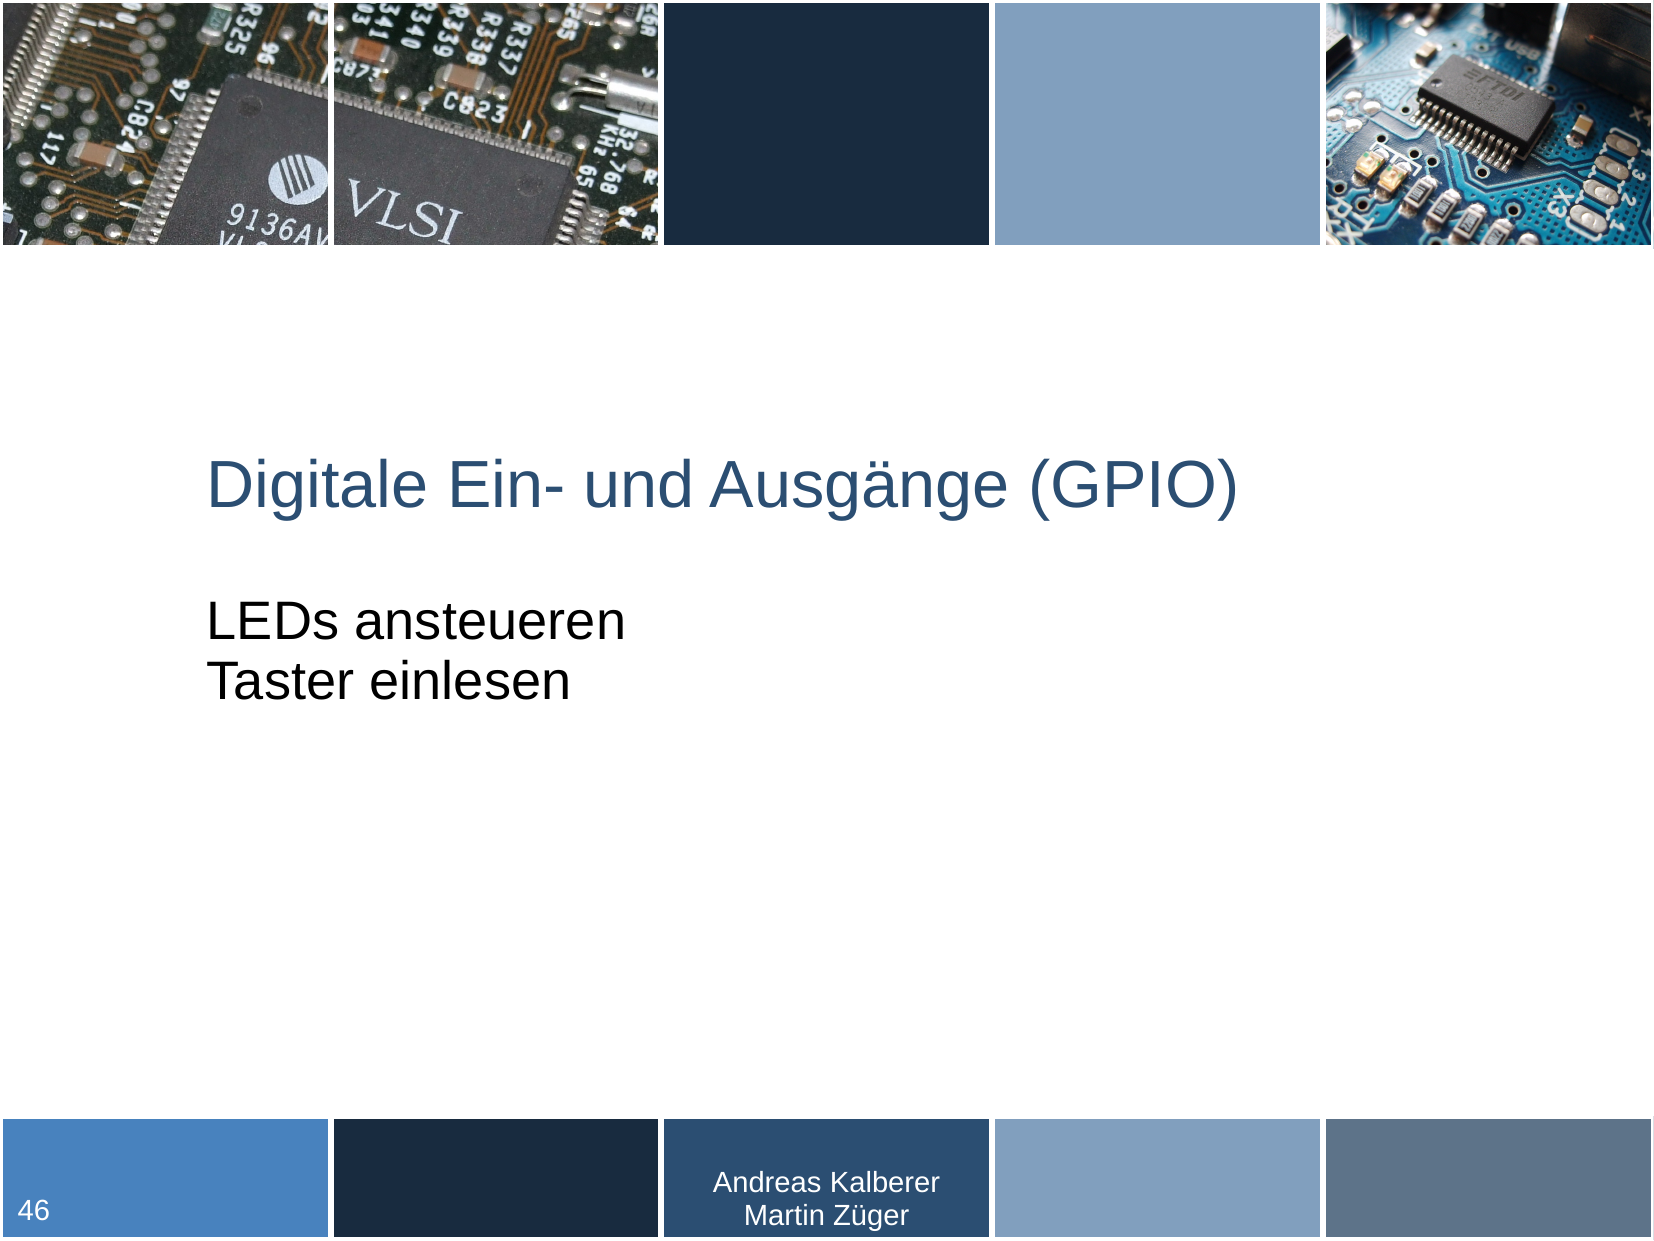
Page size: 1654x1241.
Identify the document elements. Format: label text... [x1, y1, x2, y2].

subtitle LEDs ansteueren Taster einlesen [206, 590, 1477, 1241]
title Digitale Ein- und Ausgänge (GPIO) [206, 395, 1477, 573]
picture [1326, 3, 1651, 245]
